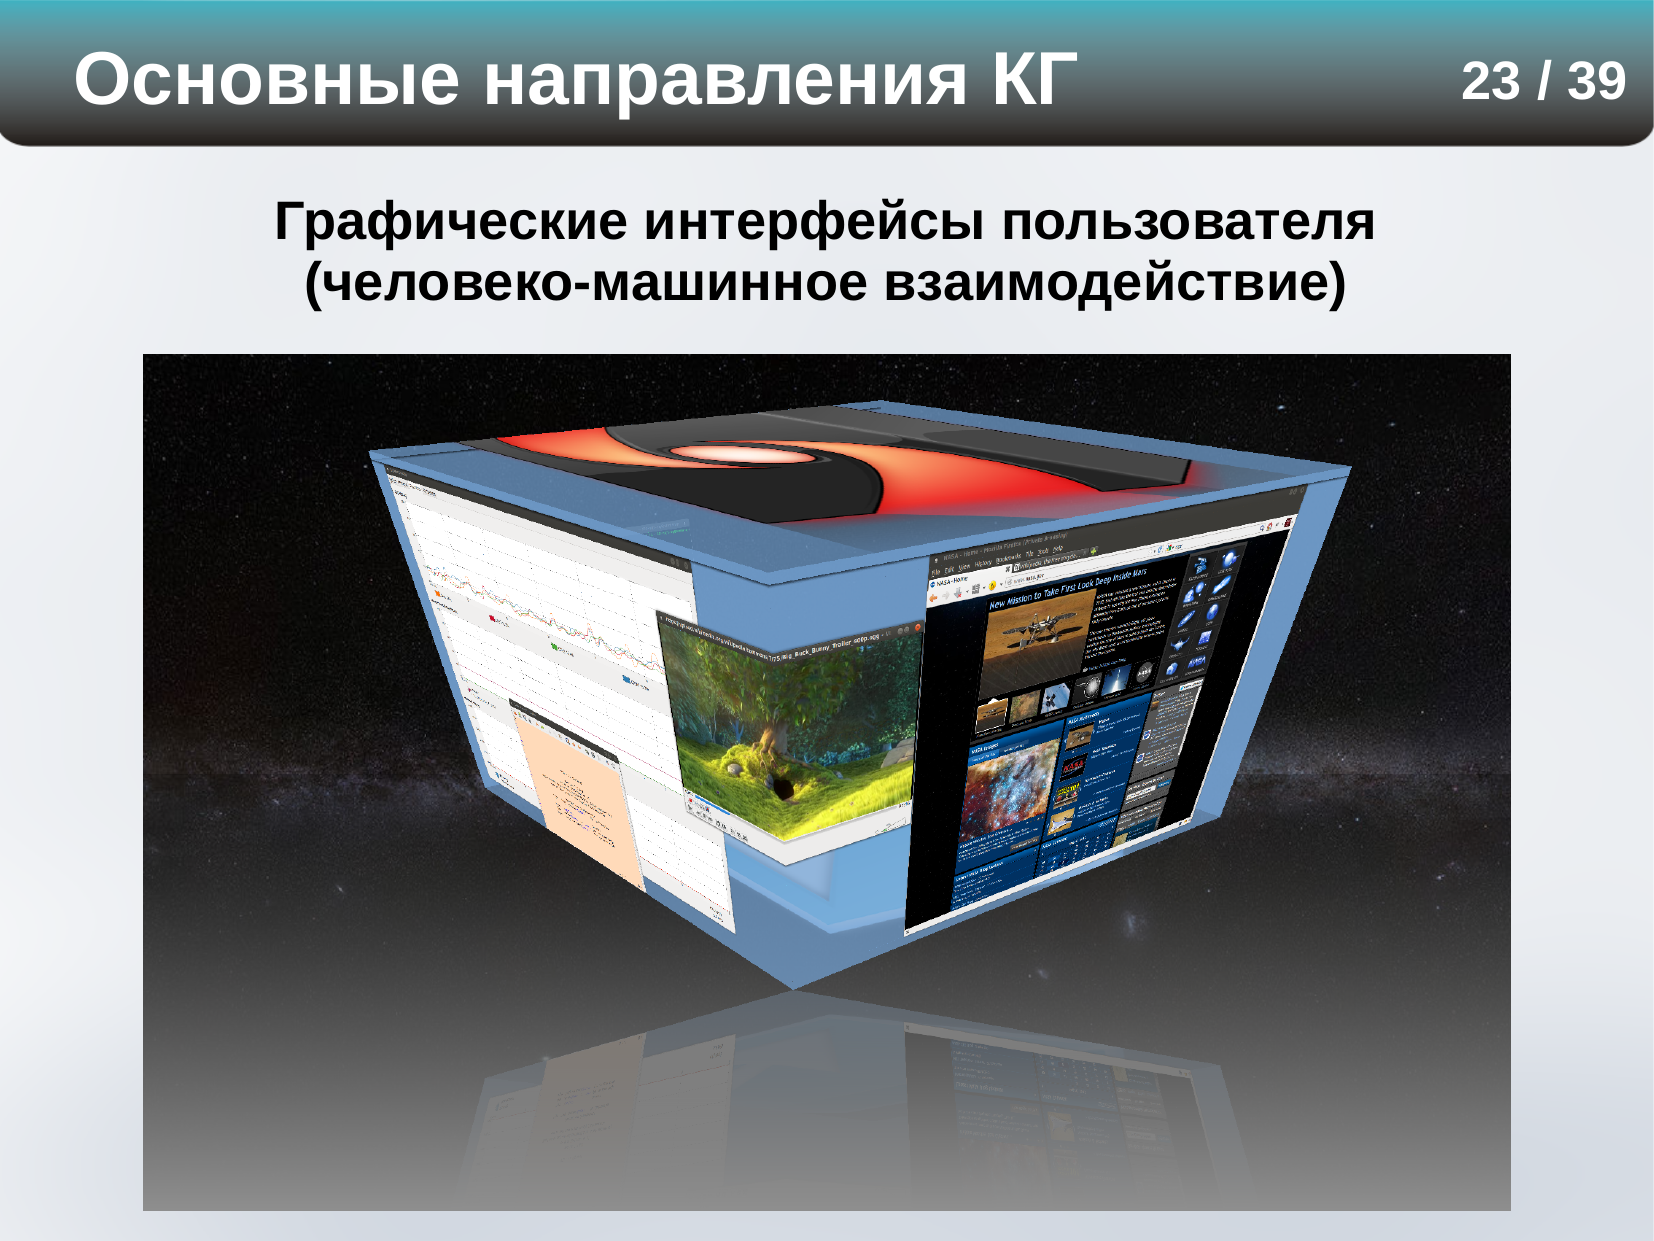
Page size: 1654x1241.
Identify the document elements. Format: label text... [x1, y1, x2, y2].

text_box Основные направления КГ [59, 29, 1329, 129]
text_box <number> / 39 [1446, 42, 1654, 179]
picture [0, 0, 1654, 1241]
text_box Графические интерфейсы пользователя (человеко-машинное взаимодействие) [118, 183, 1536, 320]
